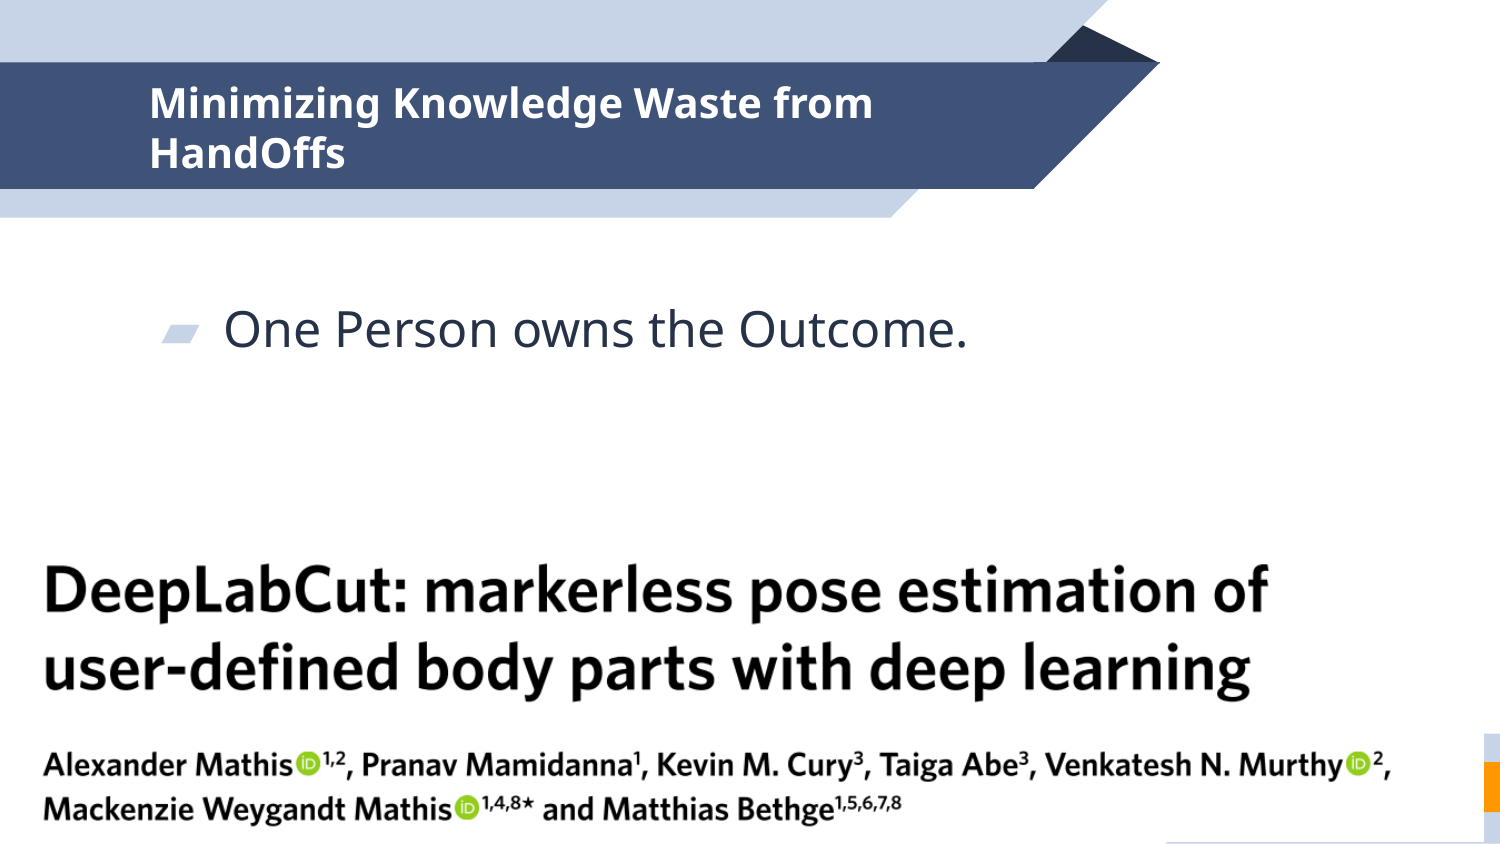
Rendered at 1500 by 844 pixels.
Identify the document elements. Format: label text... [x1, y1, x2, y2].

list One Person owns the Outcome. [133, 217, 1140, 438]
title Minimizing Knowledge Waste from HandOffs [133, 64, 1035, 190]
picture [28, 522, 1484, 842]
